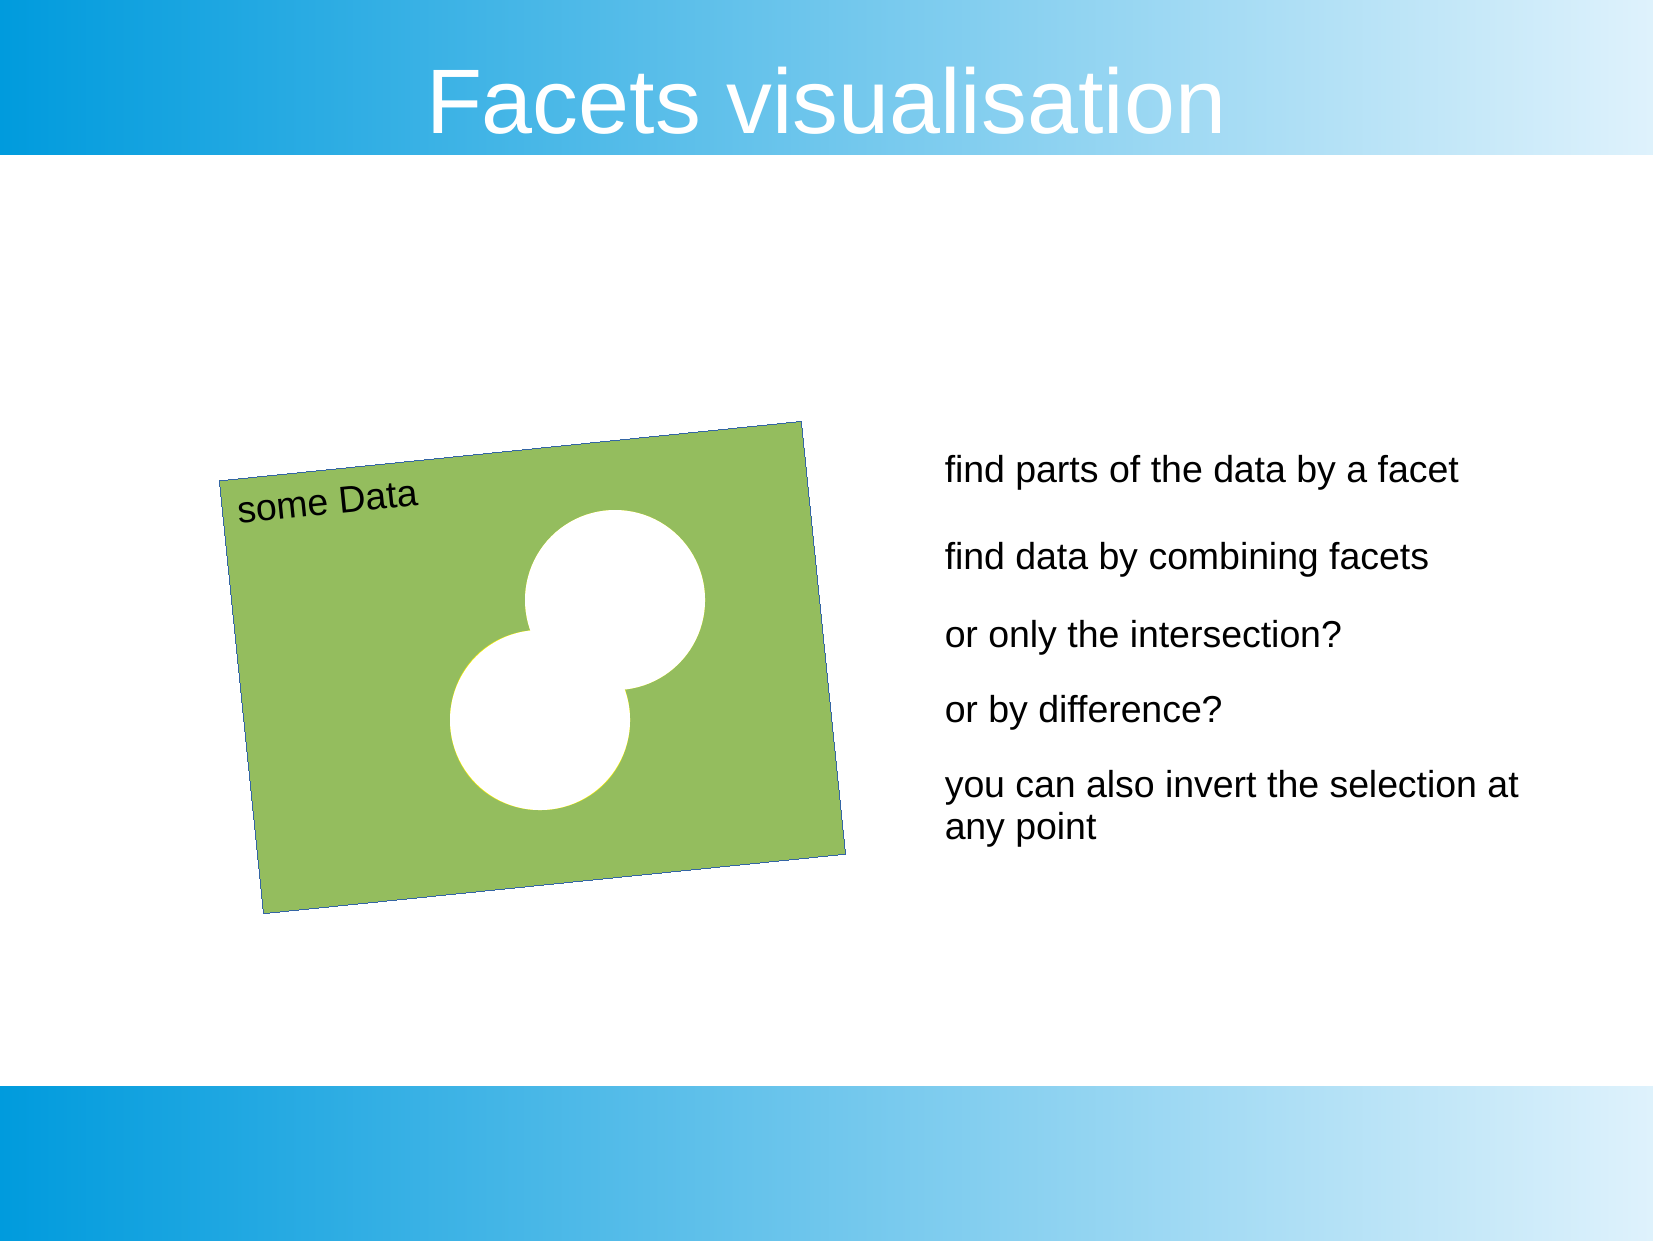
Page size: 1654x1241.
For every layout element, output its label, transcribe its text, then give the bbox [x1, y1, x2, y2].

title Facets visualisation [82, 49, 1571, 155]
text_box find parts of the data by a facet [930, 441, 1576, 499]
text_box you can also invert the selection at any point [930, 756, 1576, 856]
text_box [219, 421, 846, 914]
text_box or by difference? [930, 681, 1576, 739]
text_box or only the intersection? [930, 606, 1576, 664]
text_box some Data [219, 455, 510, 541]
text_box find data by combining facets [930, 528, 1576, 585]
